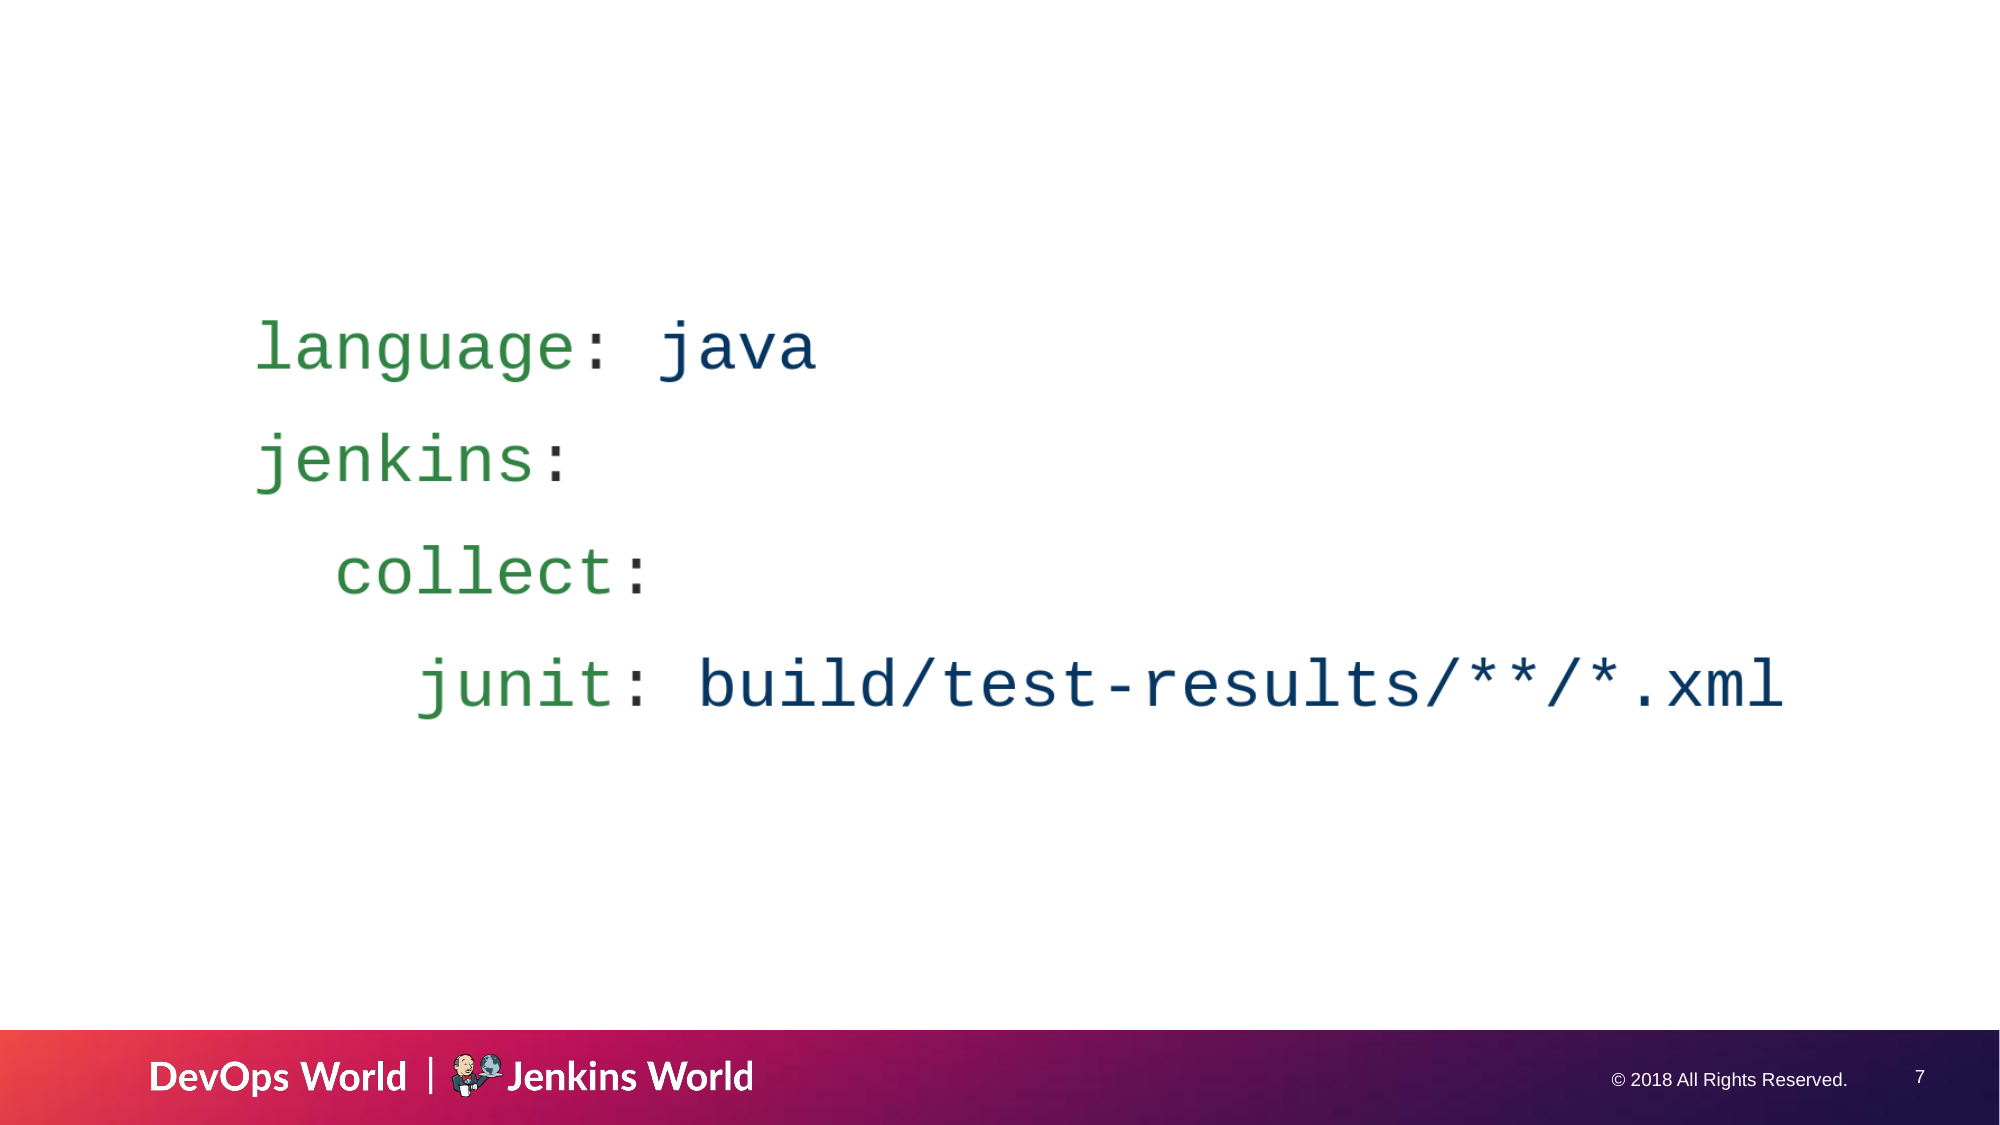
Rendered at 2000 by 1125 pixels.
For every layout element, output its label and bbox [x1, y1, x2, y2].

picture [0, 1030, 2000, 1125]
picture [240, 299, 1799, 734]
